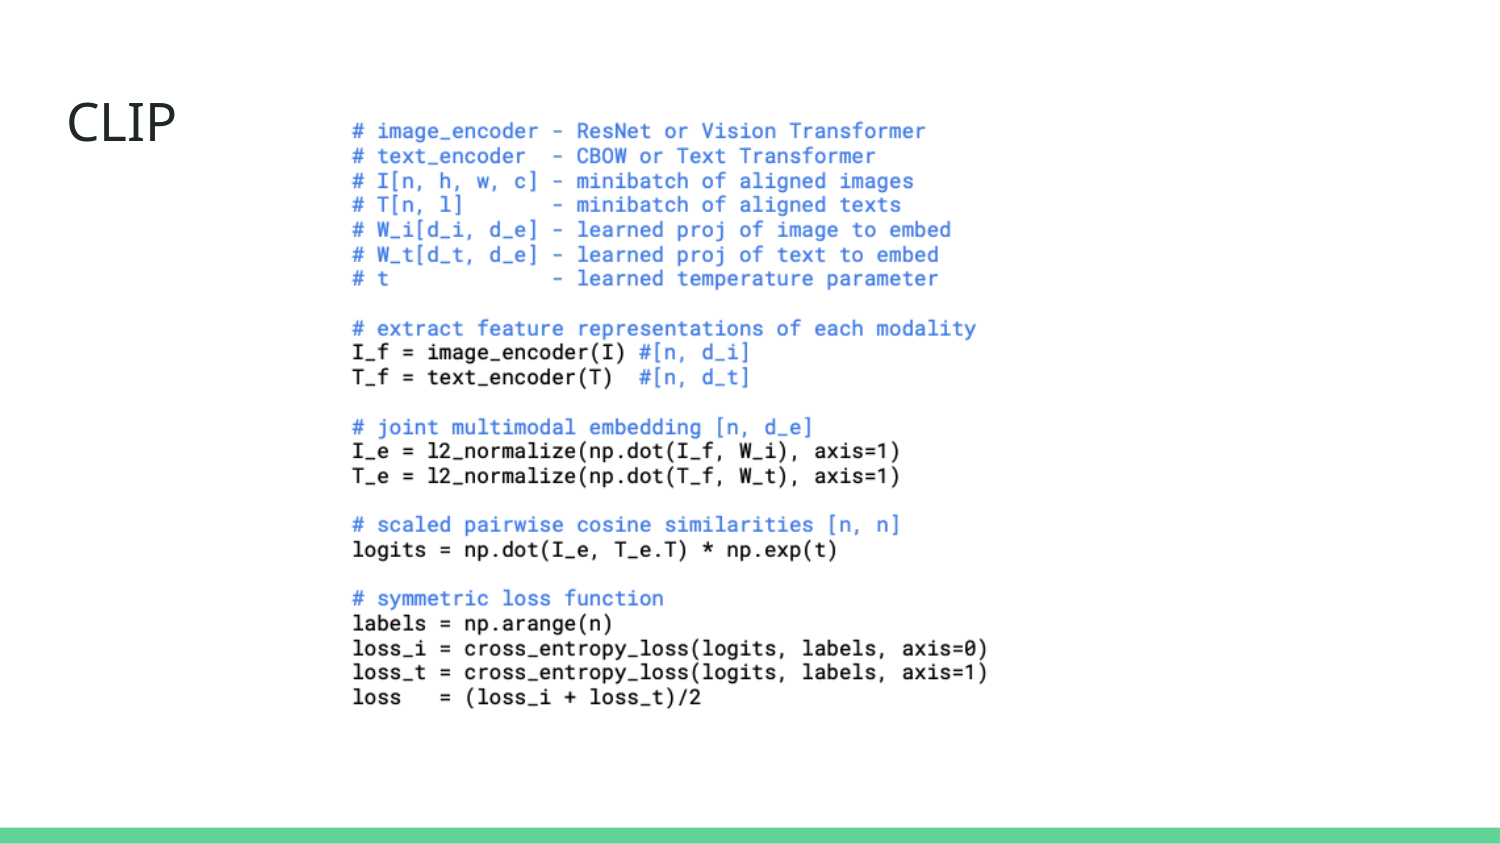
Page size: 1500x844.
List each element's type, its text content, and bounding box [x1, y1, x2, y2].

title CLIP [51, 72, 1449, 167]
picture [320, 108, 1018, 736]
